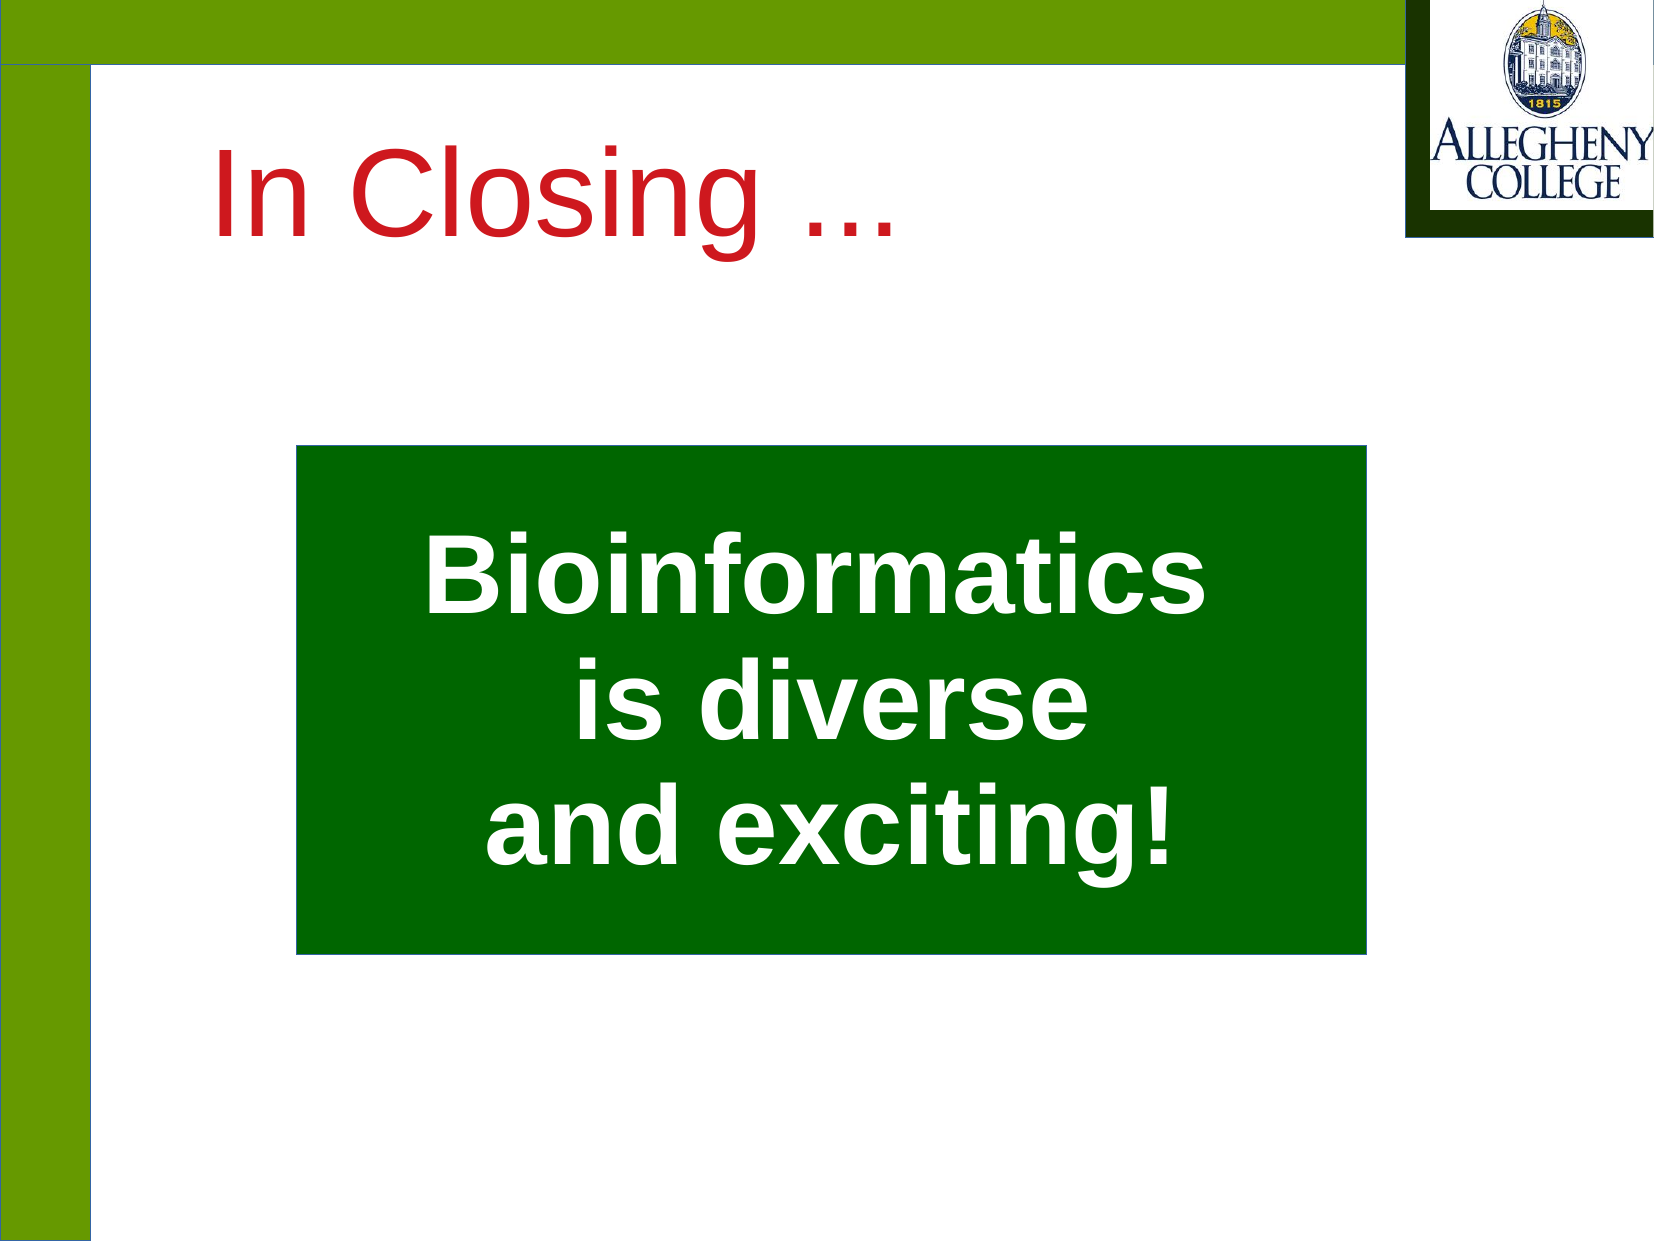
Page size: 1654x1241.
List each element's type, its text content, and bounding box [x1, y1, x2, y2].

picture [1430, 0, 1654, 210]
text_box [0, 0, 1654, 1241]
text_box In Closing ... [193, 104, 1378, 268]
text_box Bioinformatics is diverse and exciting! [296, 445, 1367, 955]
